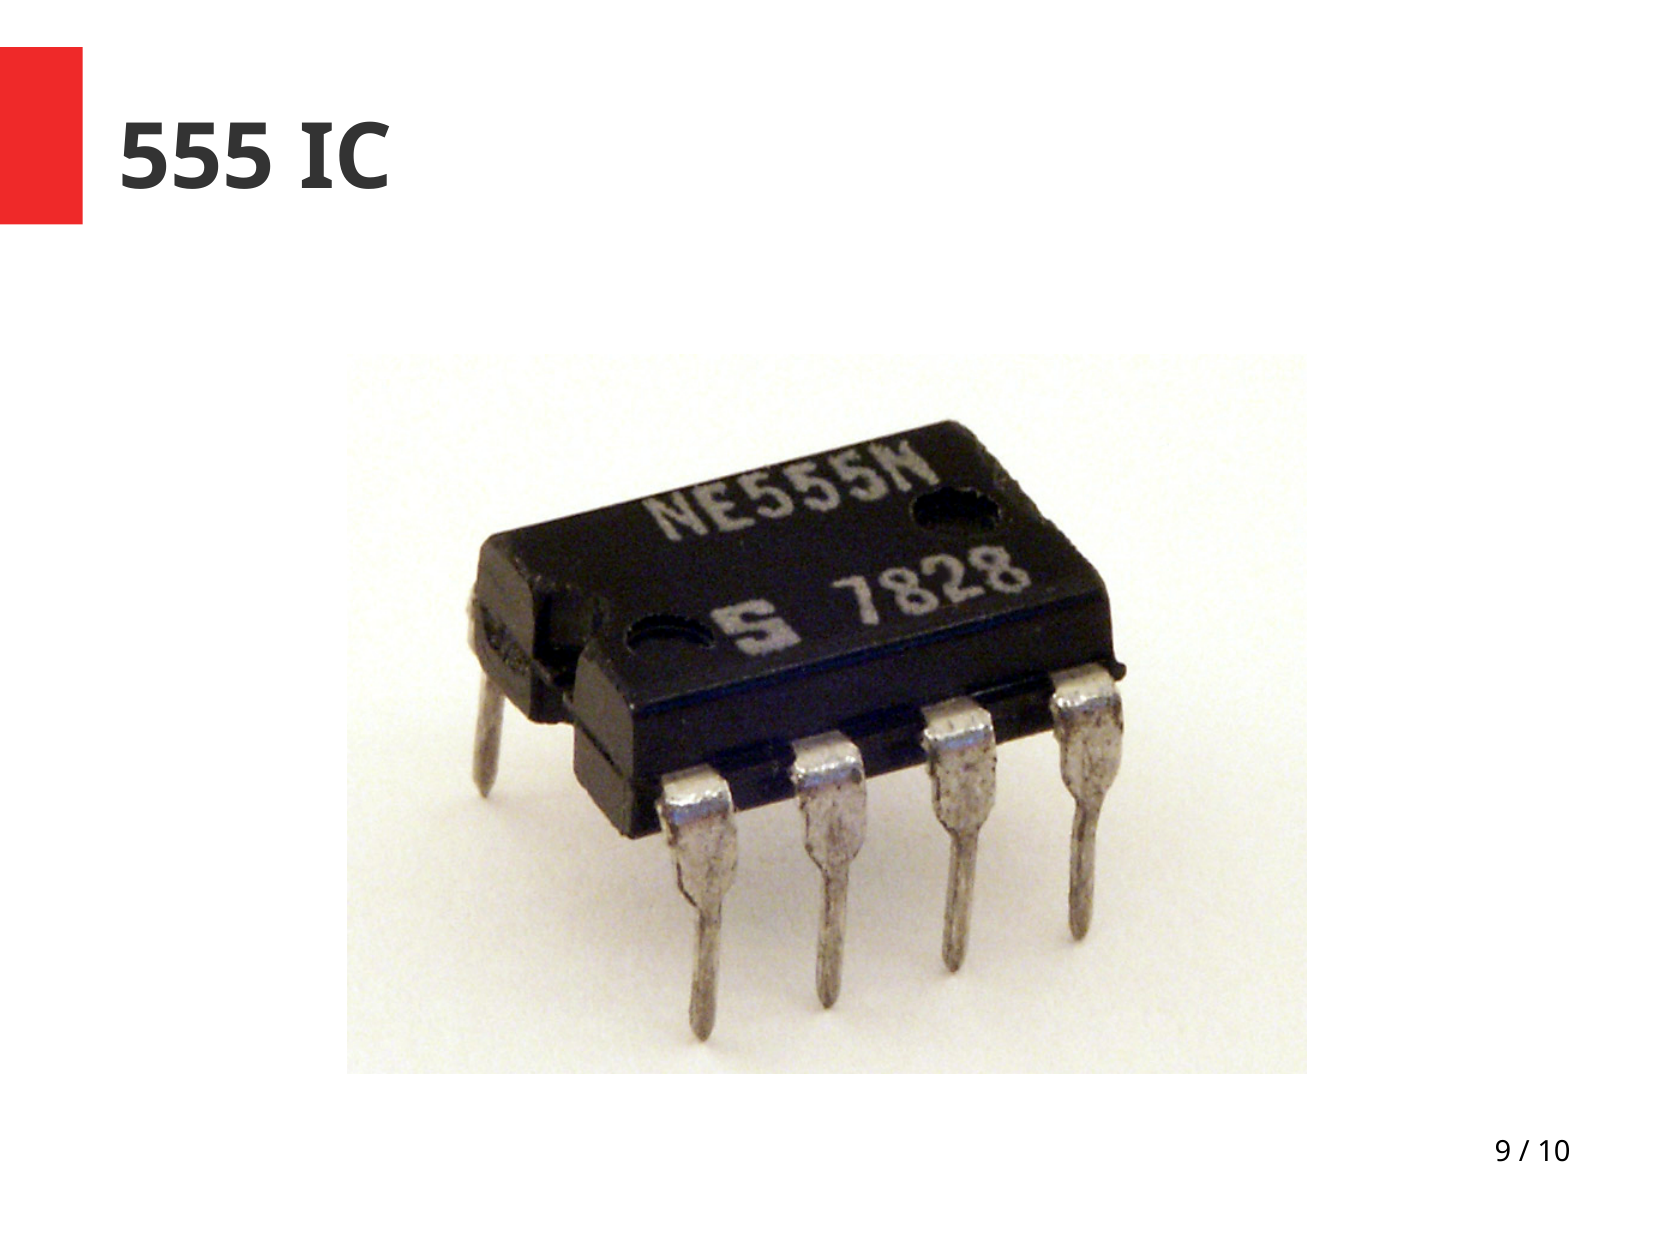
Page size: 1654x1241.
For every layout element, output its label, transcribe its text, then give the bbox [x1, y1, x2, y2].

title 555 IC [118, 49, 1571, 257]
picture [347, 354, 1307, 1074]
